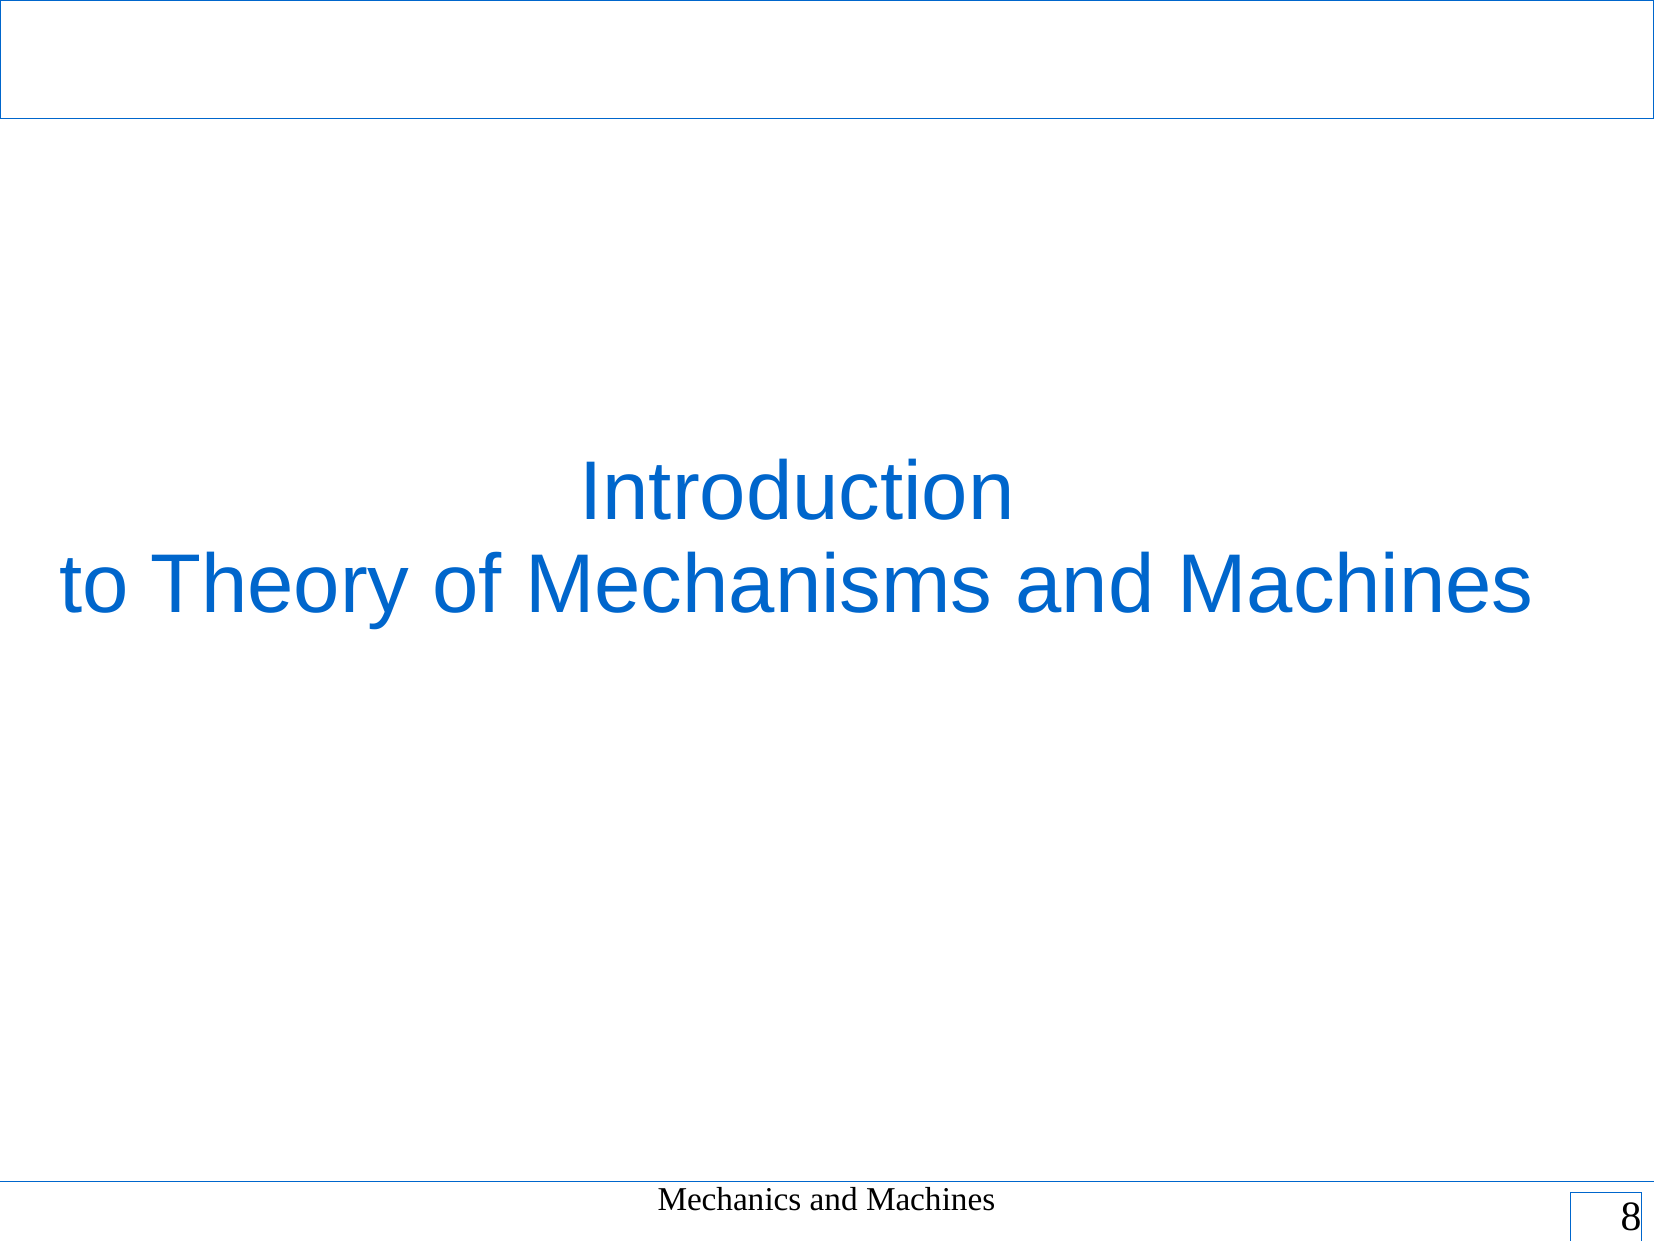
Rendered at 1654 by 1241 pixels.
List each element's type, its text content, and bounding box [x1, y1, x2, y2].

title [0, 0, 1654, 119]
text_box Introduction to Theory of Mechanisms and Machines [45, 437, 1550, 638]
